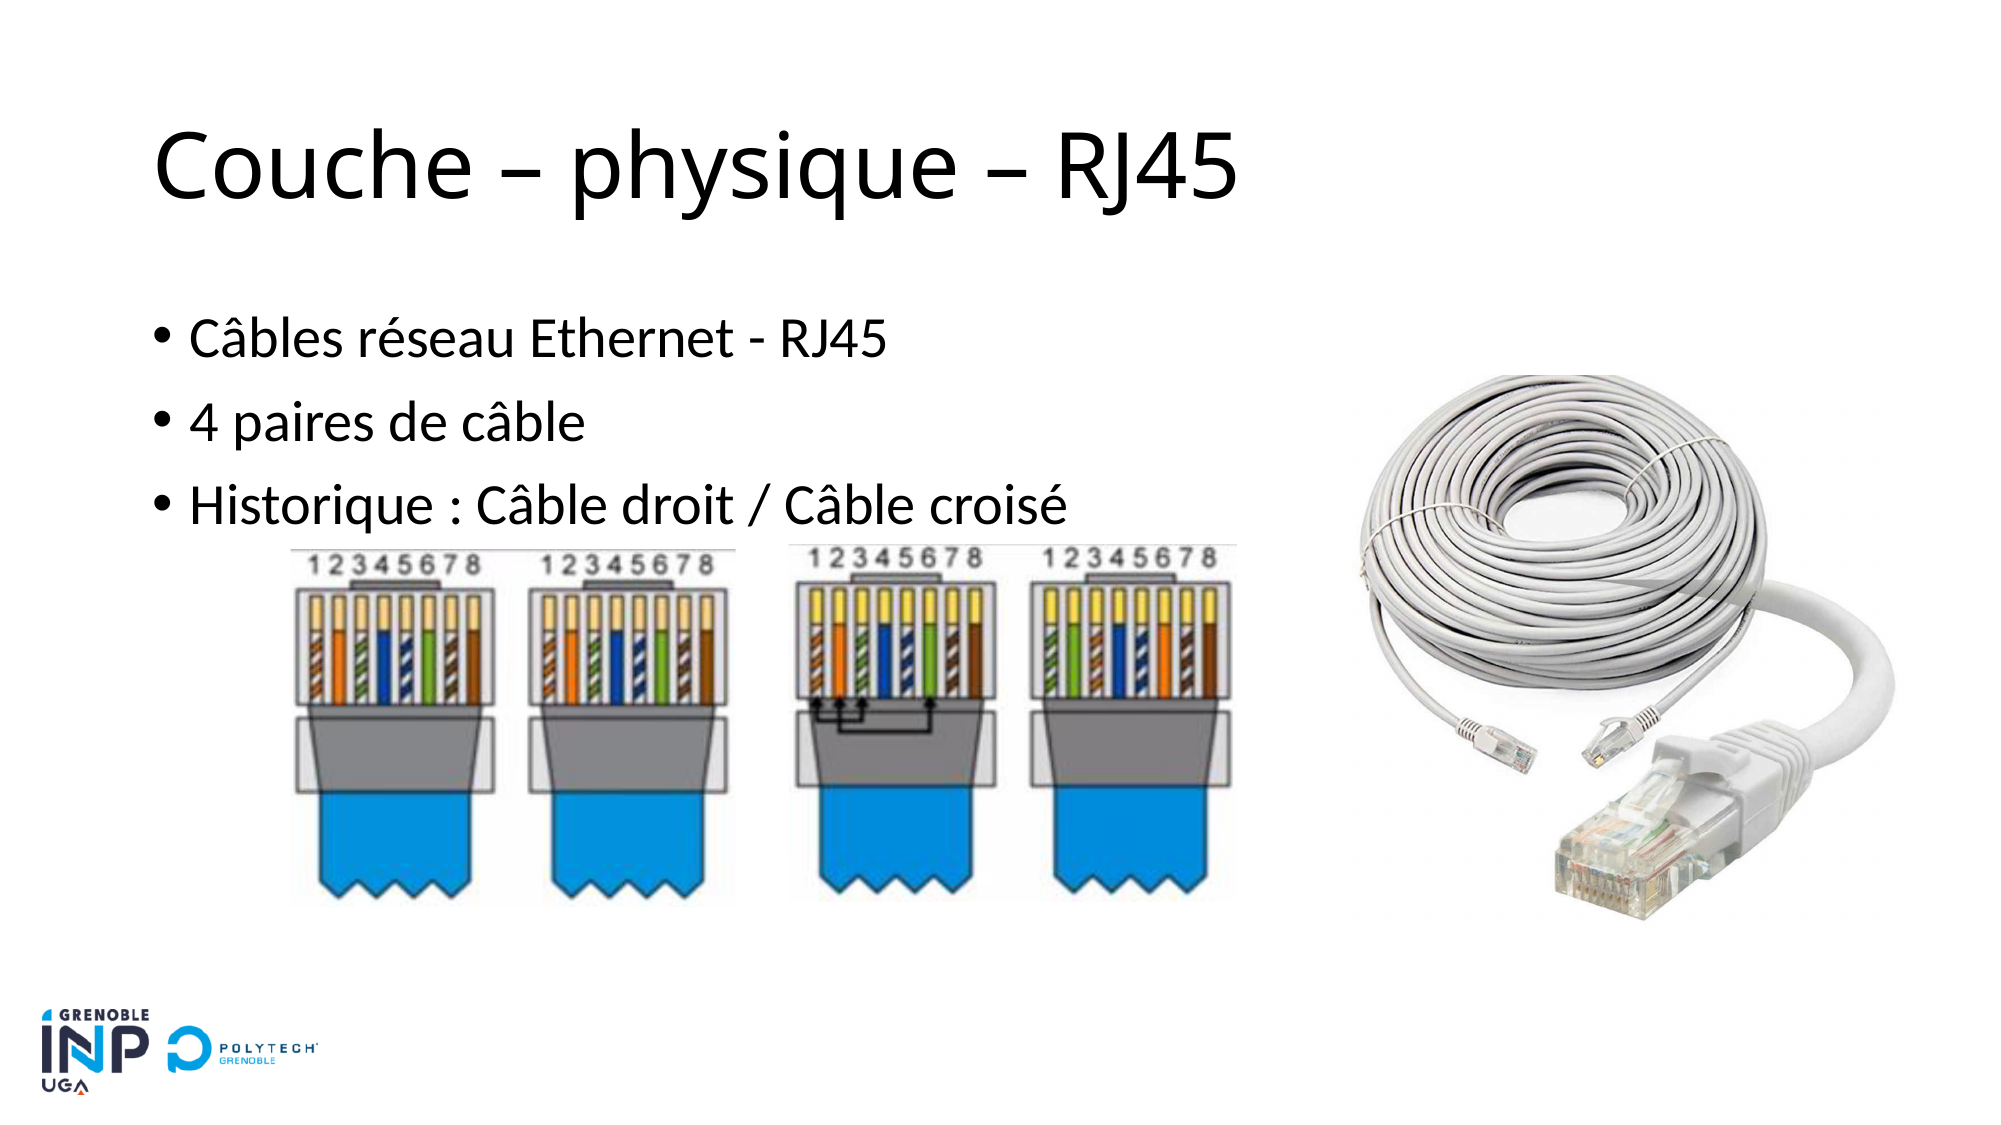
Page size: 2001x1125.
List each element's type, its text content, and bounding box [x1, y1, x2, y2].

picture [42, 1009, 318, 1095]
picture [1352, 375, 1916, 938]
picture [290, 549, 736, 907]
title Couche – physique – RJ45 [137, 59, 1863, 278]
list Câbles réseau Ethernet - RJ45 4 paires de câble Historique : Câble droit / Câble croisé [137, 299, 1863, 1014]
picture [788, 544, 1237, 902]
